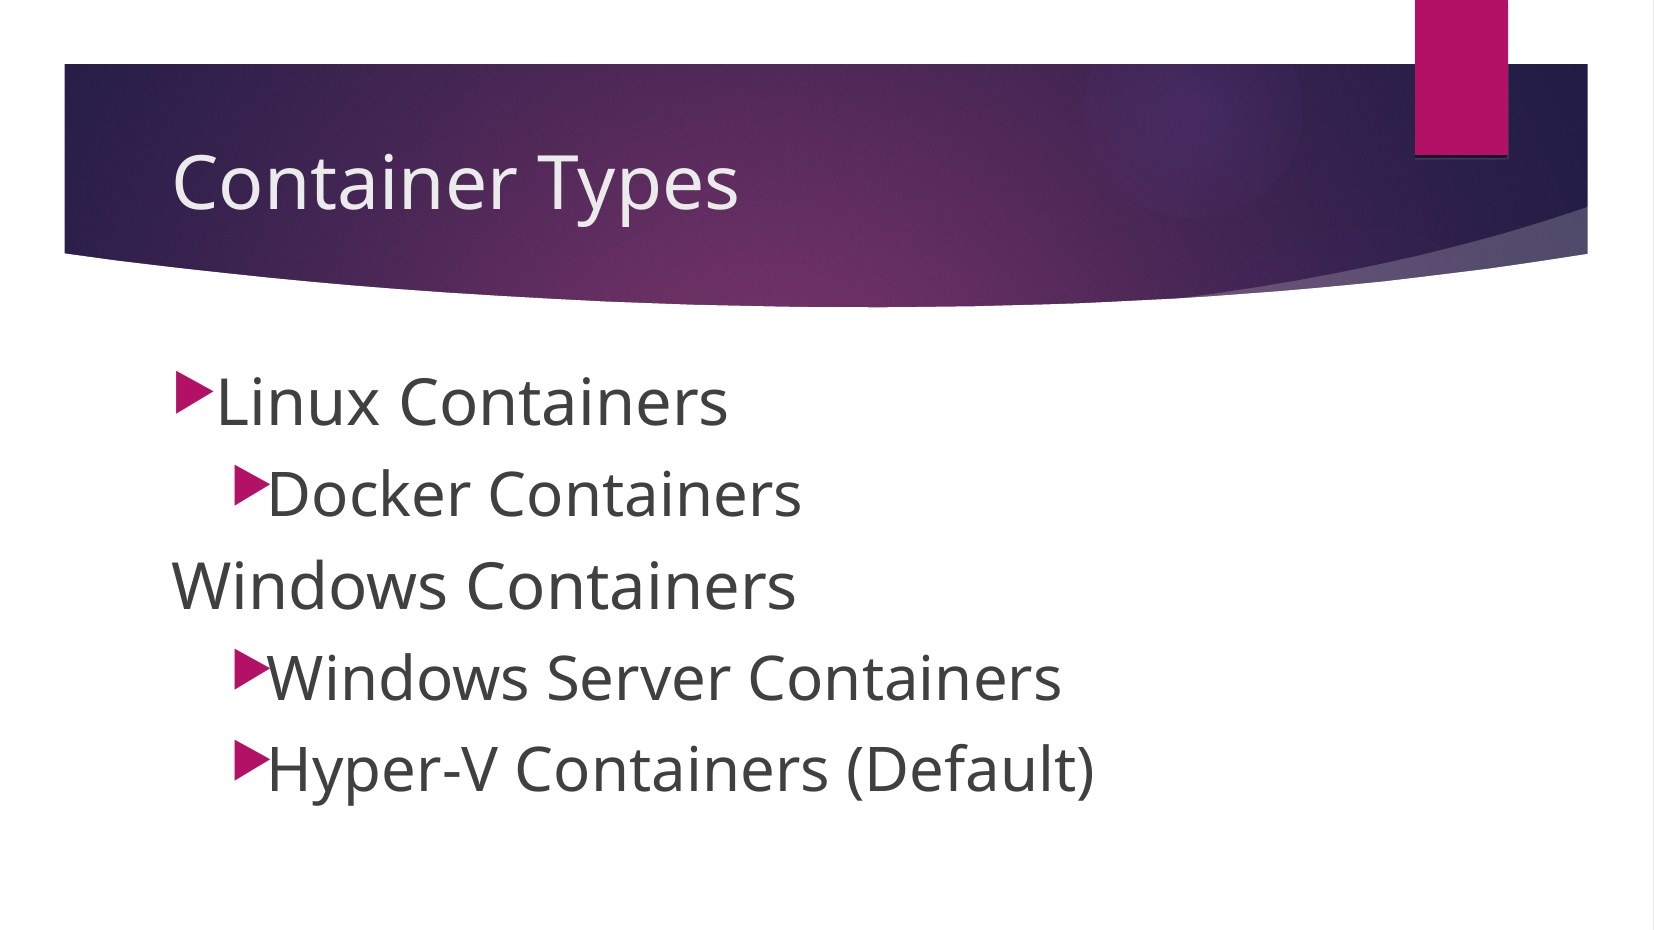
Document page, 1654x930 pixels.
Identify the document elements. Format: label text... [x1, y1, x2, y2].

picture [65, 64, 1587, 307]
list Linux Containers Docker Containers Windows Containers Windows Server Containers Hyper-V Containers (Default) [156, 353, 1354, 817]
title Container Types [156, 131, 1345, 228]
list Windows Server Guest OS [1213, 248, 1477, 296]
